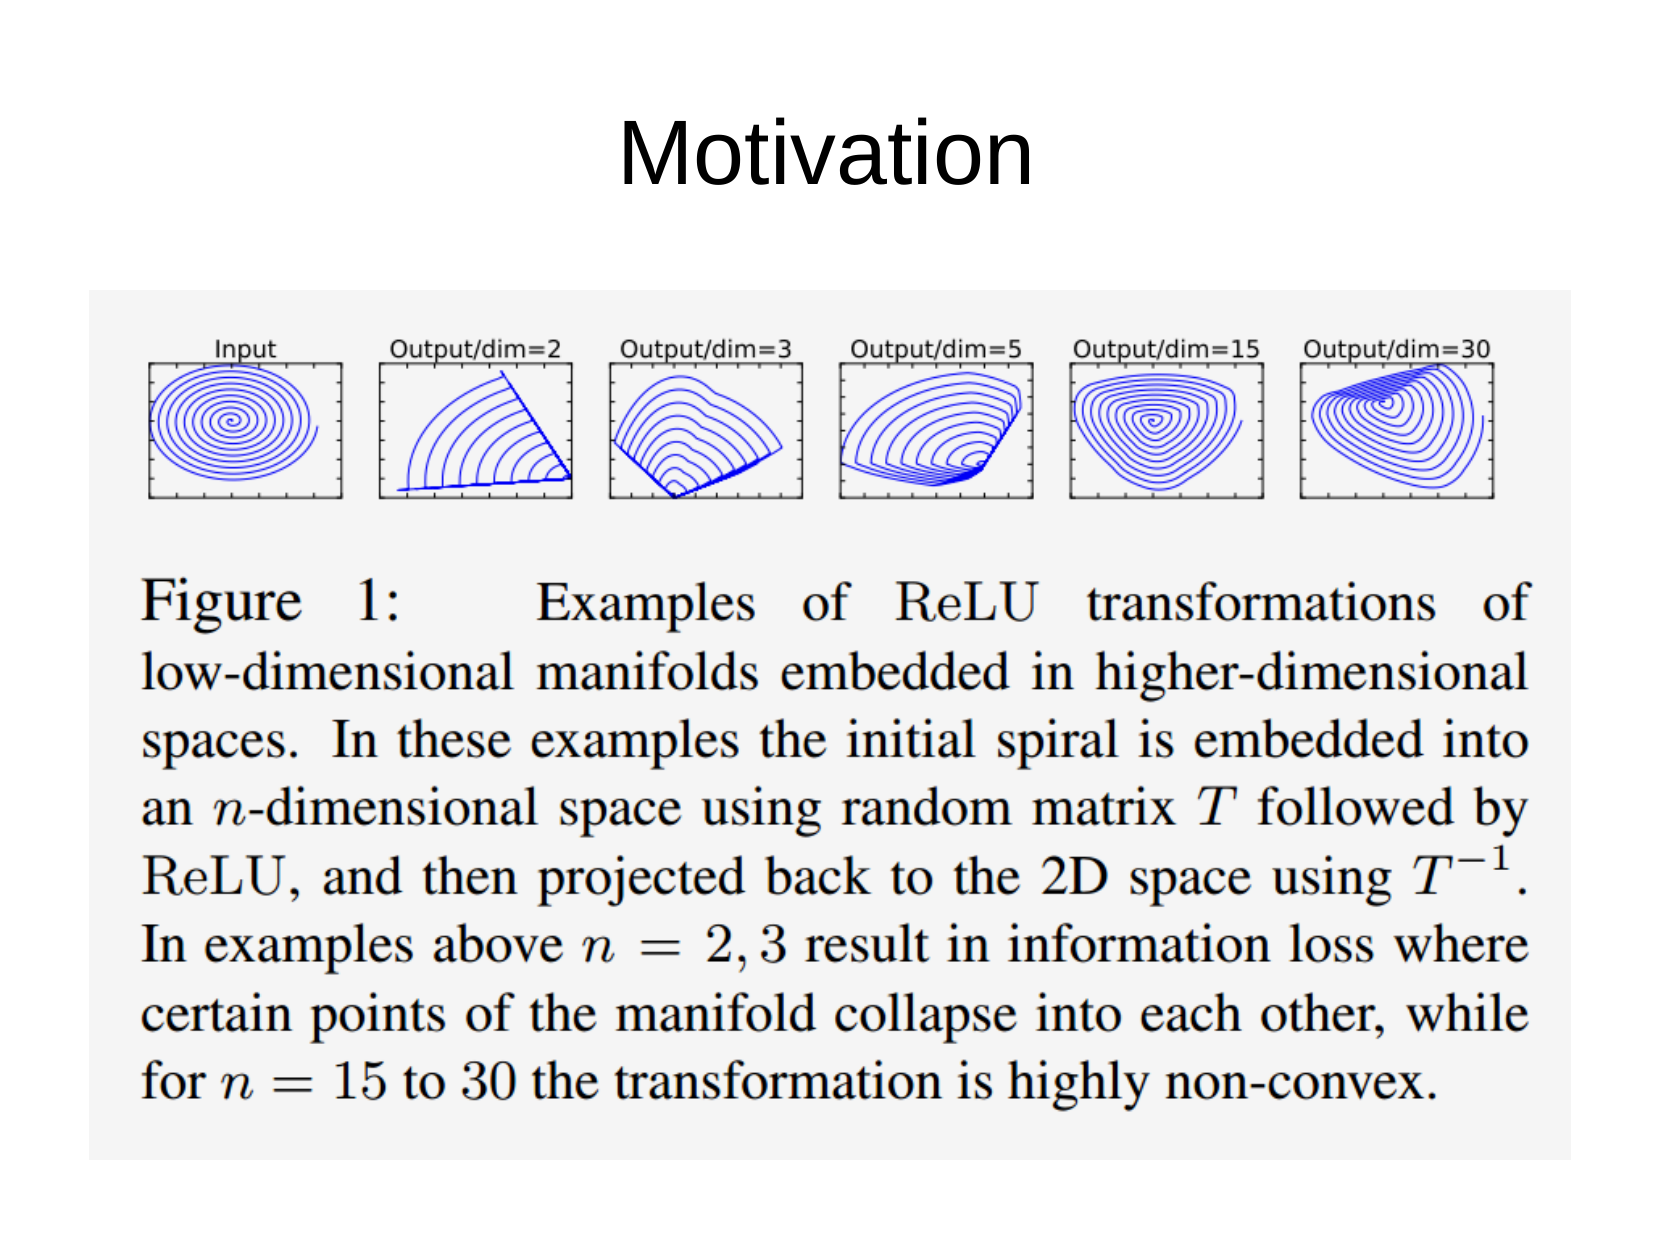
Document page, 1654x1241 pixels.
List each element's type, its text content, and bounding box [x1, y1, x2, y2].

picture [89, 290, 1571, 1161]
title Motivation [82, 49, 1571, 257]
